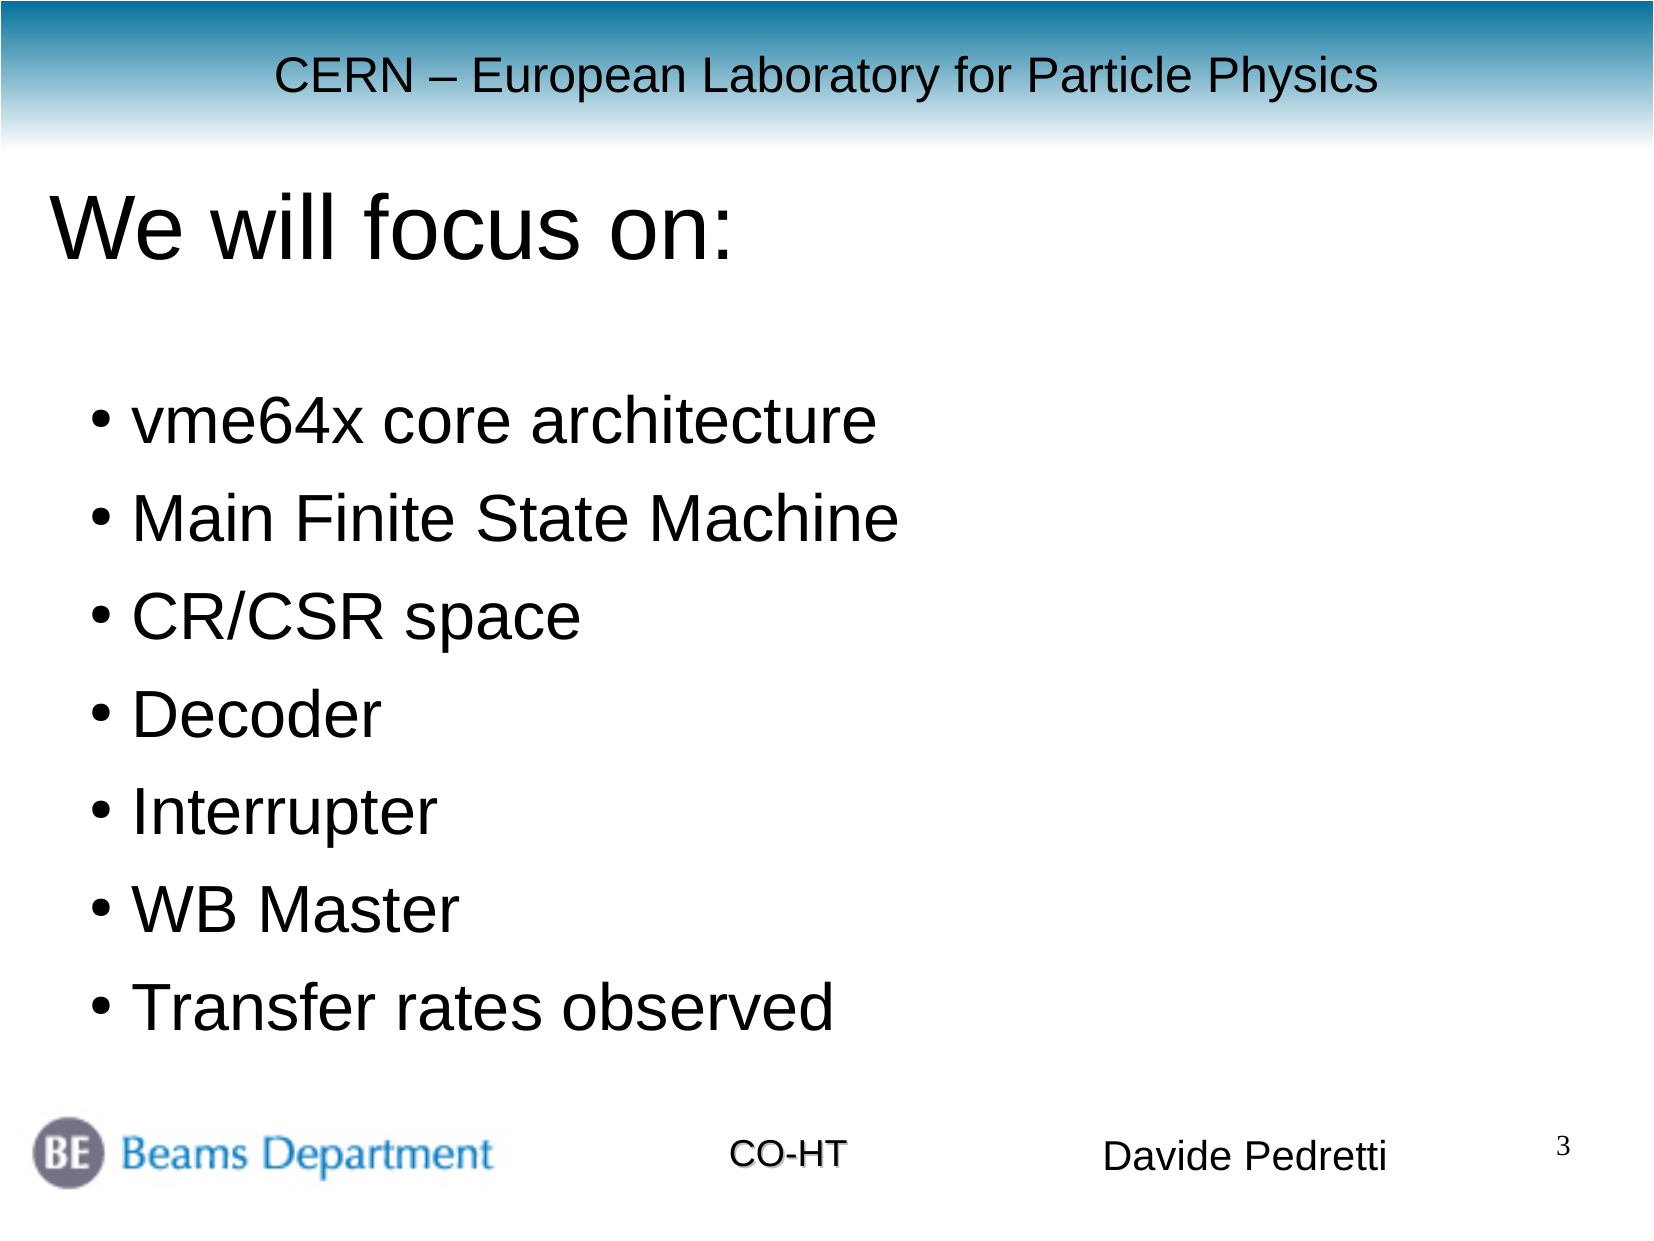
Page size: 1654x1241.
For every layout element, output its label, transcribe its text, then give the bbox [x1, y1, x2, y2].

list vme64x core architecture Main Finite State Machine CR/CSR space Decoder Interrupter WB Master Transfer rates observed [75, 300, 1564, 1051]
picture [0, 1087, 526, 1213]
text_box Davide Pedretti [1087, 1125, 1486, 1201]
title We will focus on: [49, 150, 1538, 305]
text_box CERN – European Laboratory for Particle Physics [0, 0, 1654, 151]
text_box CO-HT [714, 1125, 863, 1213]
